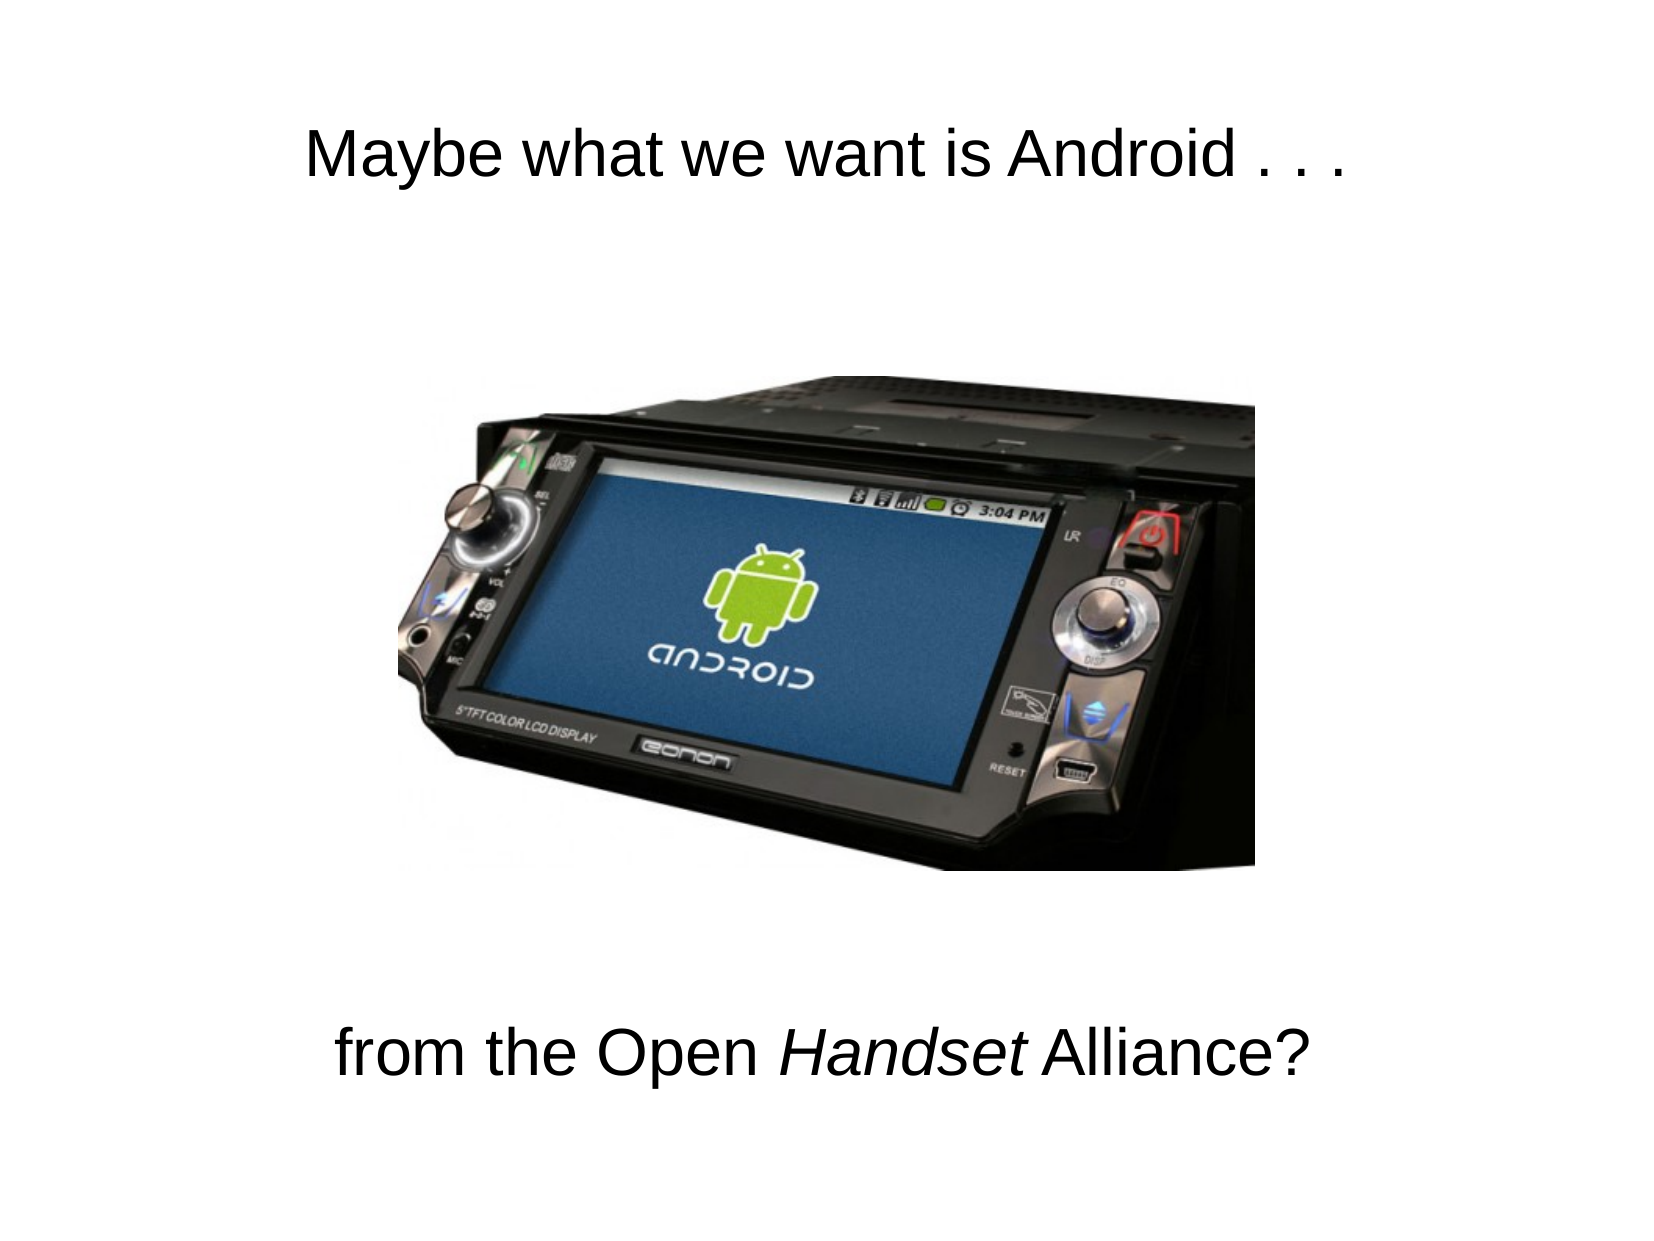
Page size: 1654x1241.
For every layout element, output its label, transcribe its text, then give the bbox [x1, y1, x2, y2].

text_box from the Open Handset Alliance? [319, 1007, 1334, 1097]
picture [398, 376, 1255, 871]
title Maybe what we want is Android . . . [82, 49, 1571, 257]
